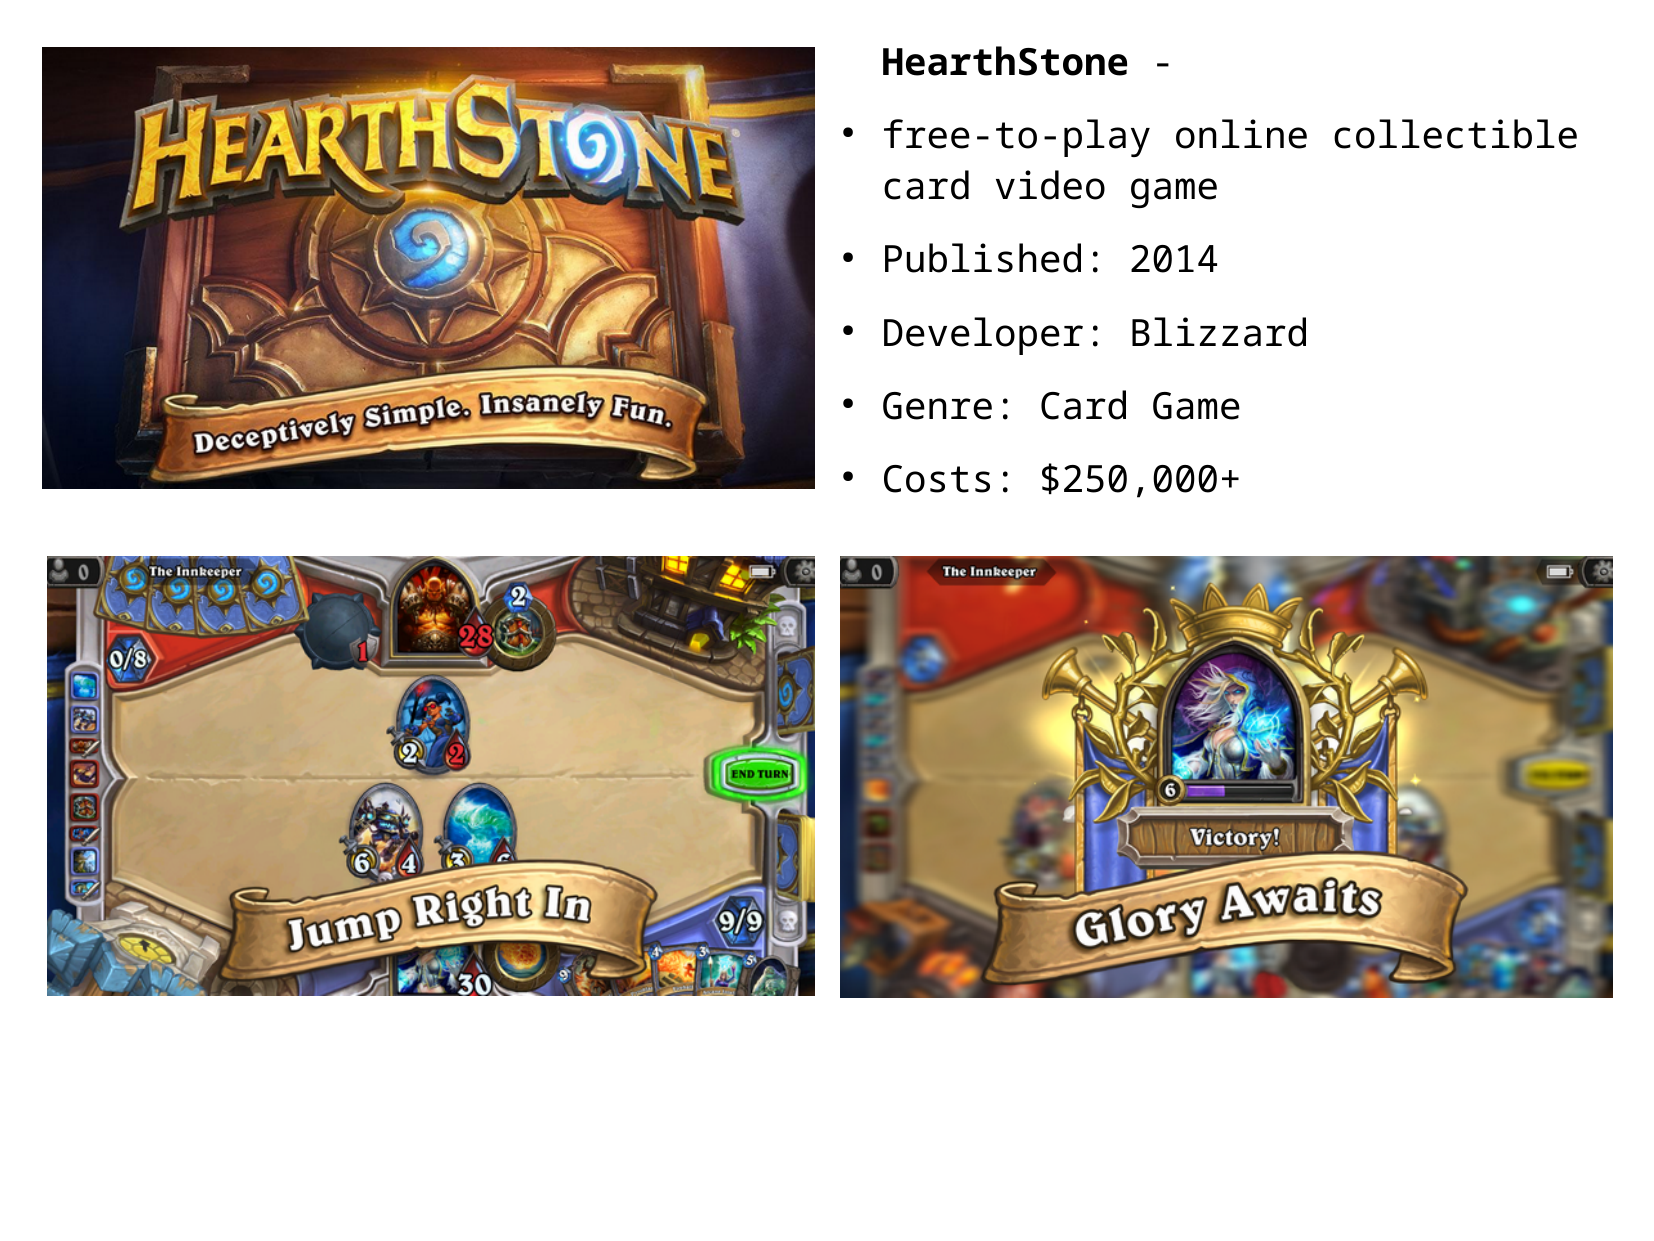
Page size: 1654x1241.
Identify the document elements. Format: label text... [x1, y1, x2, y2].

picture [42, 47, 815, 489]
picture [840, 556, 1613, 999]
picture [47, 556, 815, 996]
list HearthStone - free-to-play online collectible card video game Published: 2014 Developer: Blizzard Genre: Card Game Costs: $250,000+ [828, 35, 1638, 508]
